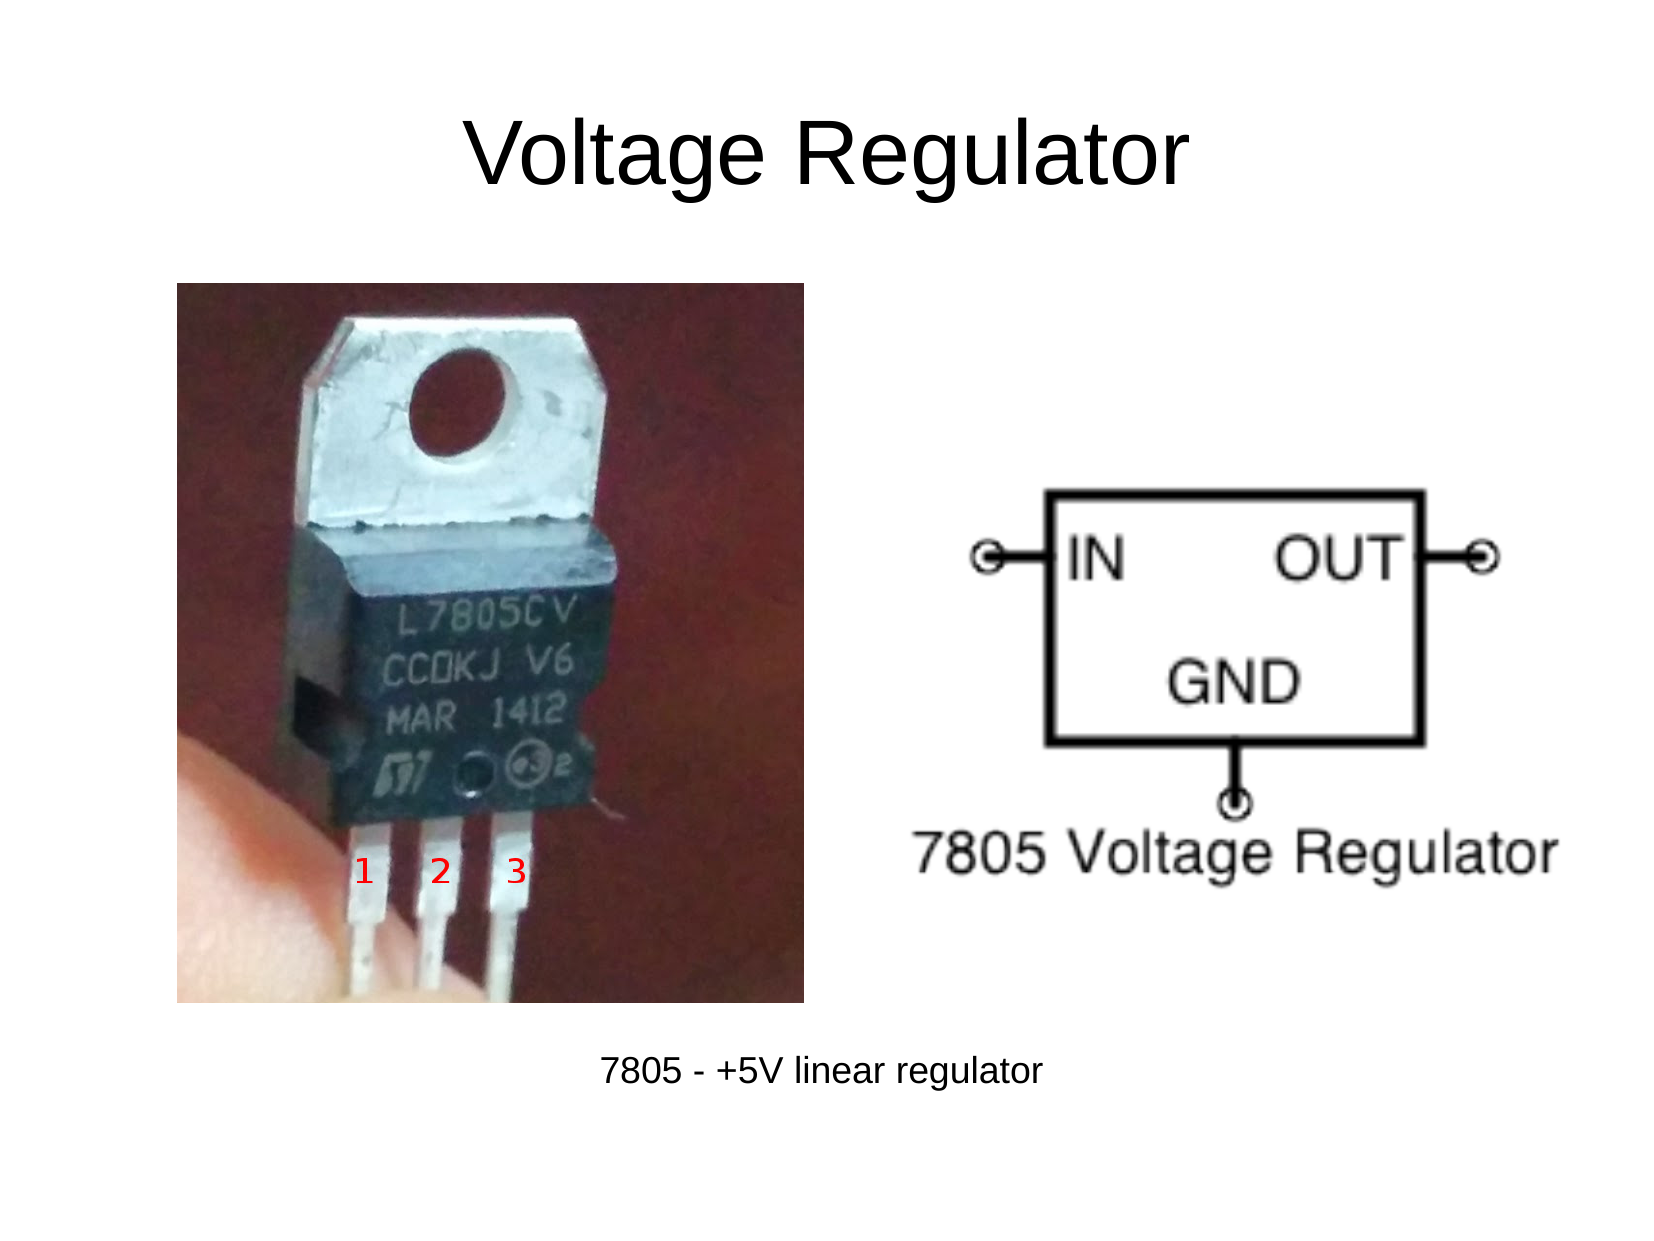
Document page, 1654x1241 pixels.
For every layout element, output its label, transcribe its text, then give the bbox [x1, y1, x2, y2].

picture [177, 283, 804, 1003]
picture [866, 342, 1607, 898]
title Voltage Regulator [82, 49, 1571, 257]
text_box 7805 - +5V linear regulator [584, 1042, 1059, 1099]
